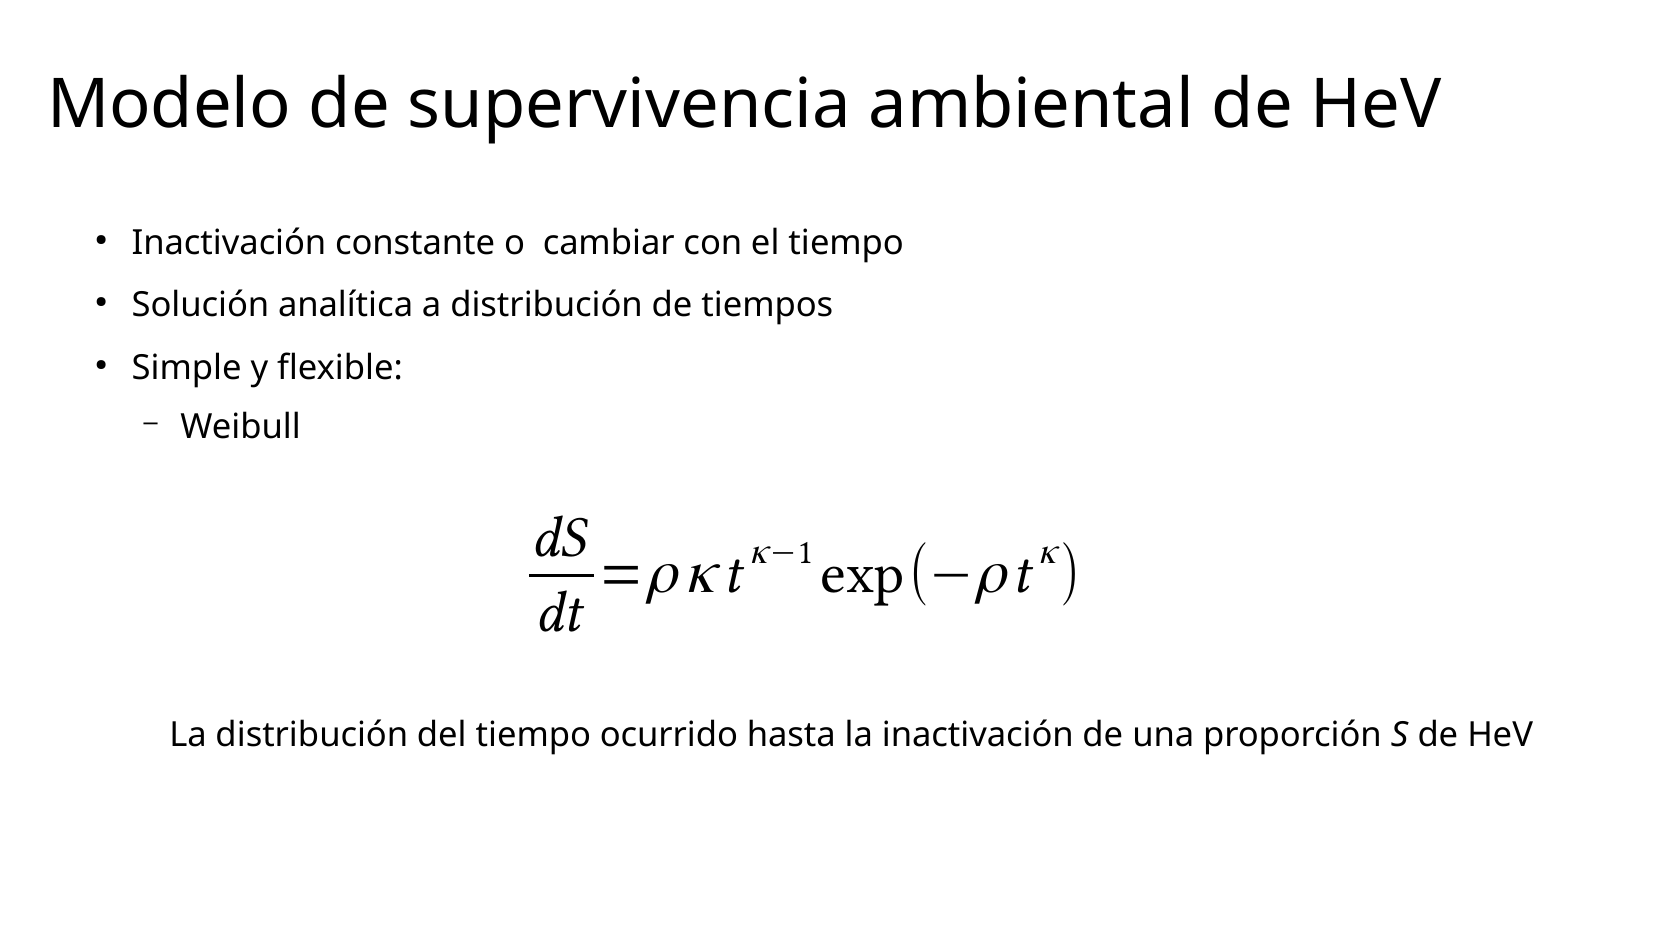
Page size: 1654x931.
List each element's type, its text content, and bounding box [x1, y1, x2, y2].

list Inactivación constante o cambiar con el tiempo Solución analítica a distribución de tiempos Simple y flexible: Weibull La distribución del tiempo ocurrido hasta la inactivación de una proporción S de HeV [82, 217, 1571, 758]
title Modelo de supervivencia ambiental de HeV [47, 17, 1536, 183]
chart [519, 505, 1086, 646]
